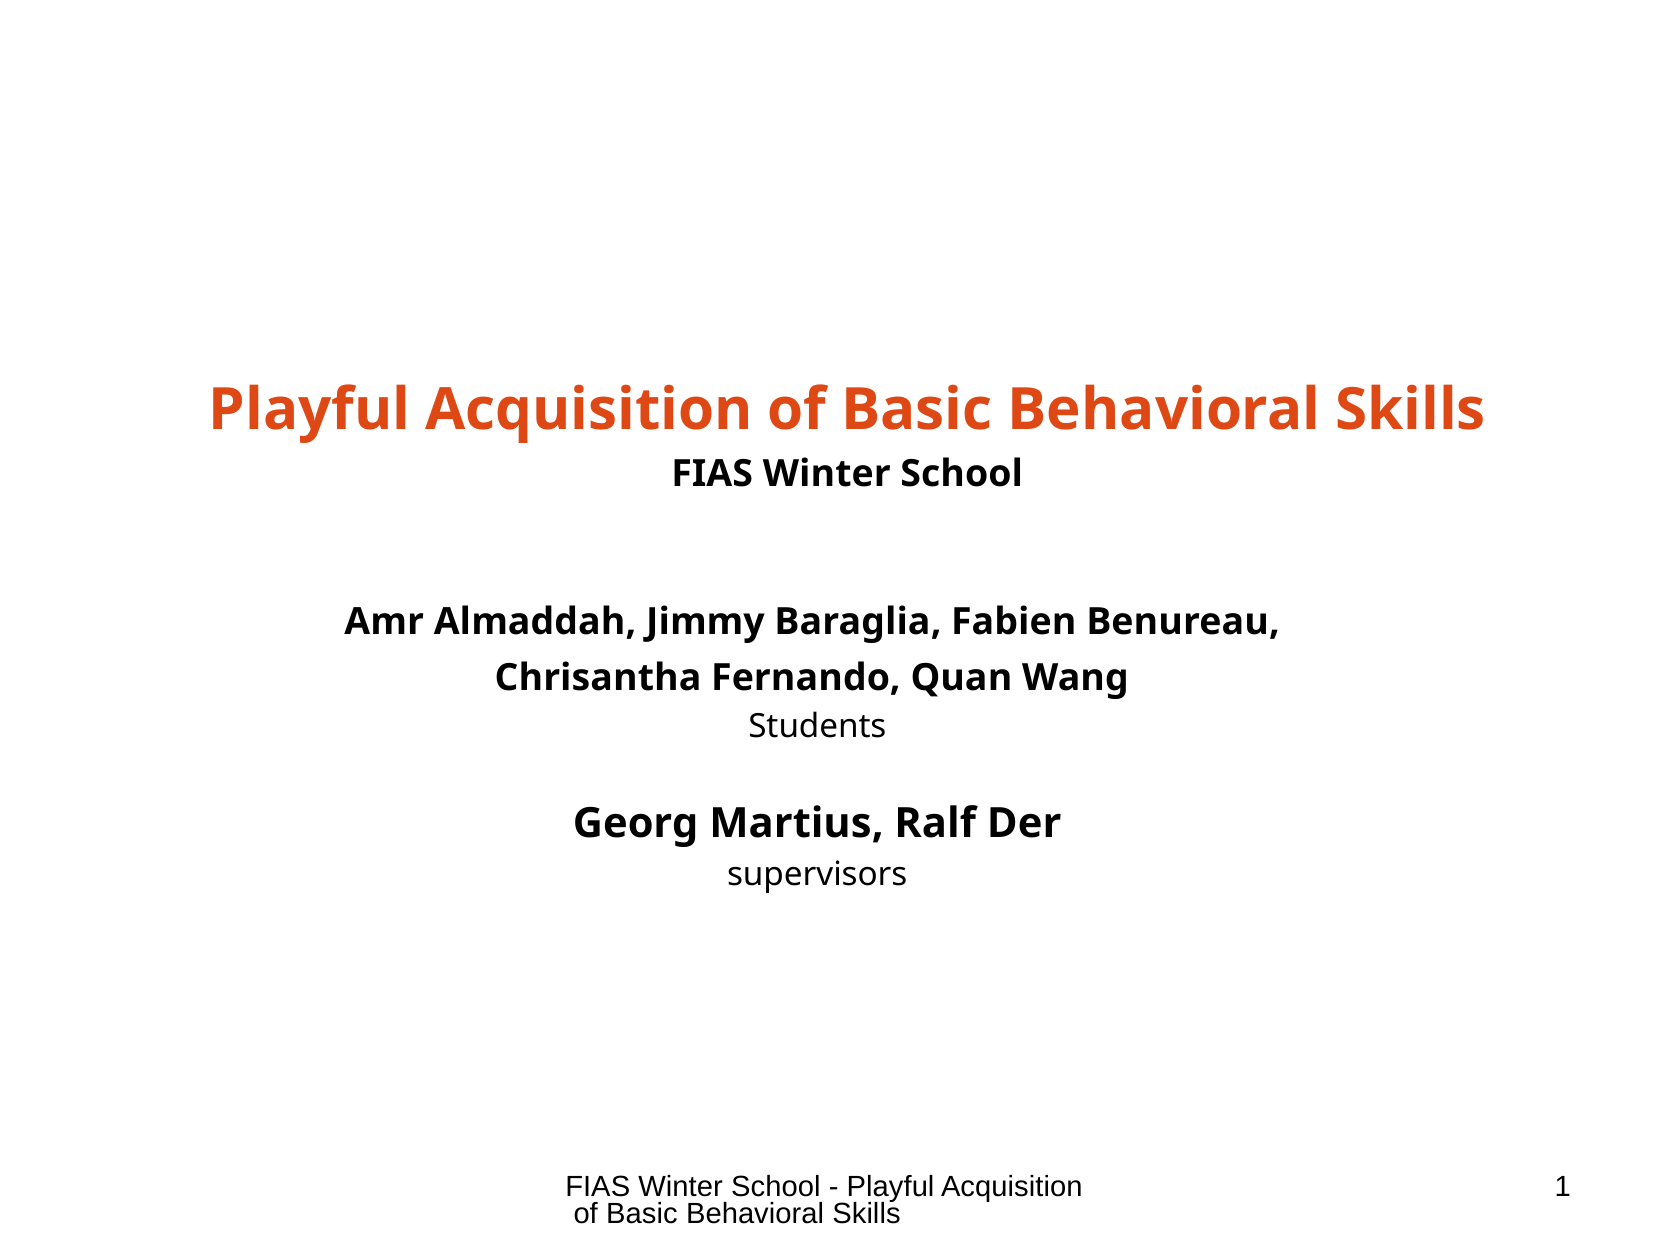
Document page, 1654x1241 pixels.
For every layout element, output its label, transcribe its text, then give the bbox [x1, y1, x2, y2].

text_box Playful Acquisition of Basic Behavioral Skills FIAS Winter School [90, 210, 1606, 655]
text_box Amr Almaddah, Jimmy Baraglia, Fabien Benureau, Chrisantha Fernando, Quan Wang Students Georg Martius, Ralf Der supervisors [60, 487, 1576, 1019]
